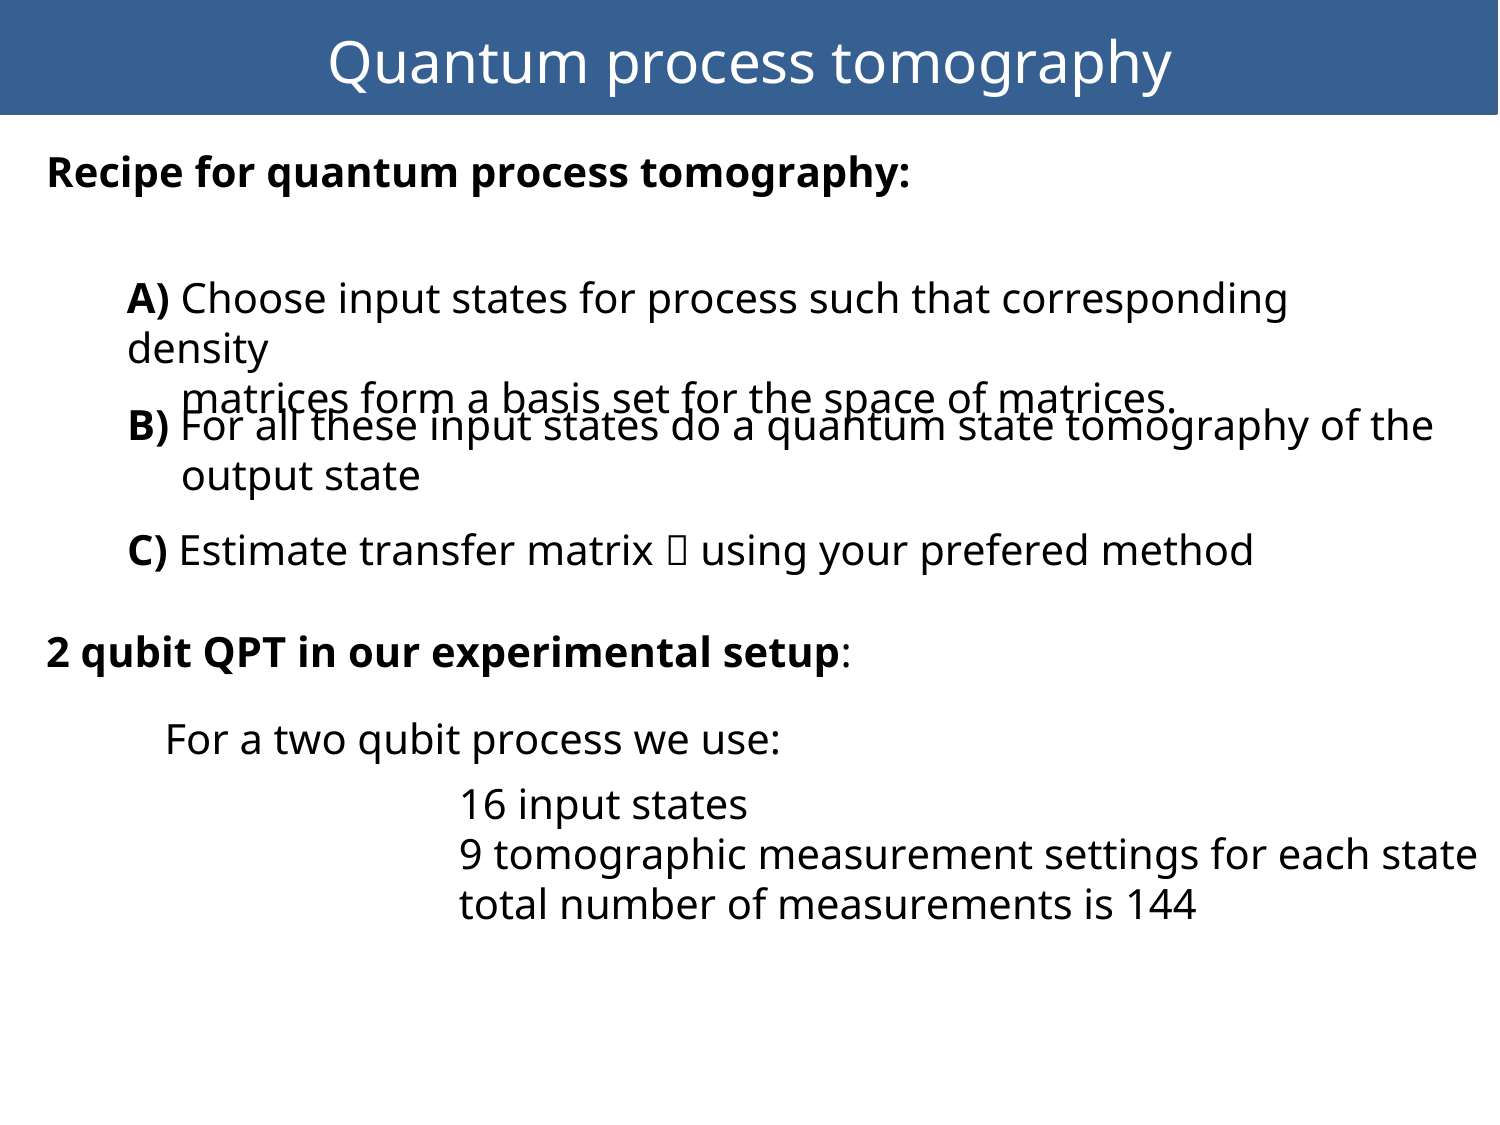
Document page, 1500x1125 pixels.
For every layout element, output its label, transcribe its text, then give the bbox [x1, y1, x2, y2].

text_box C) Estimate transfer matrix  using your prefered method [112, 516, 1459, 582]
text_box Recipe for quantum process tomography: [31, 138, 927, 204]
text_box 16 input states 9 tomographic measurement settings for each state total number of measurements is 144 [444, 769, 1494, 936]
text_box Quantum process tomography [46, 17, 1454, 103]
text_box B) For all these input states do a quantum state tomography of the output state [112, 390, 1459, 507]
text_box 2 qubit QPT in our experimental setup: [31, 618, 867, 684]
text_box A) Choose input states for process such that corresponding density matrices form a basis set for the space of matrices. [112, 264, 1436, 390]
text_box For a two qubit process we use: [149, 704, 797, 771]
